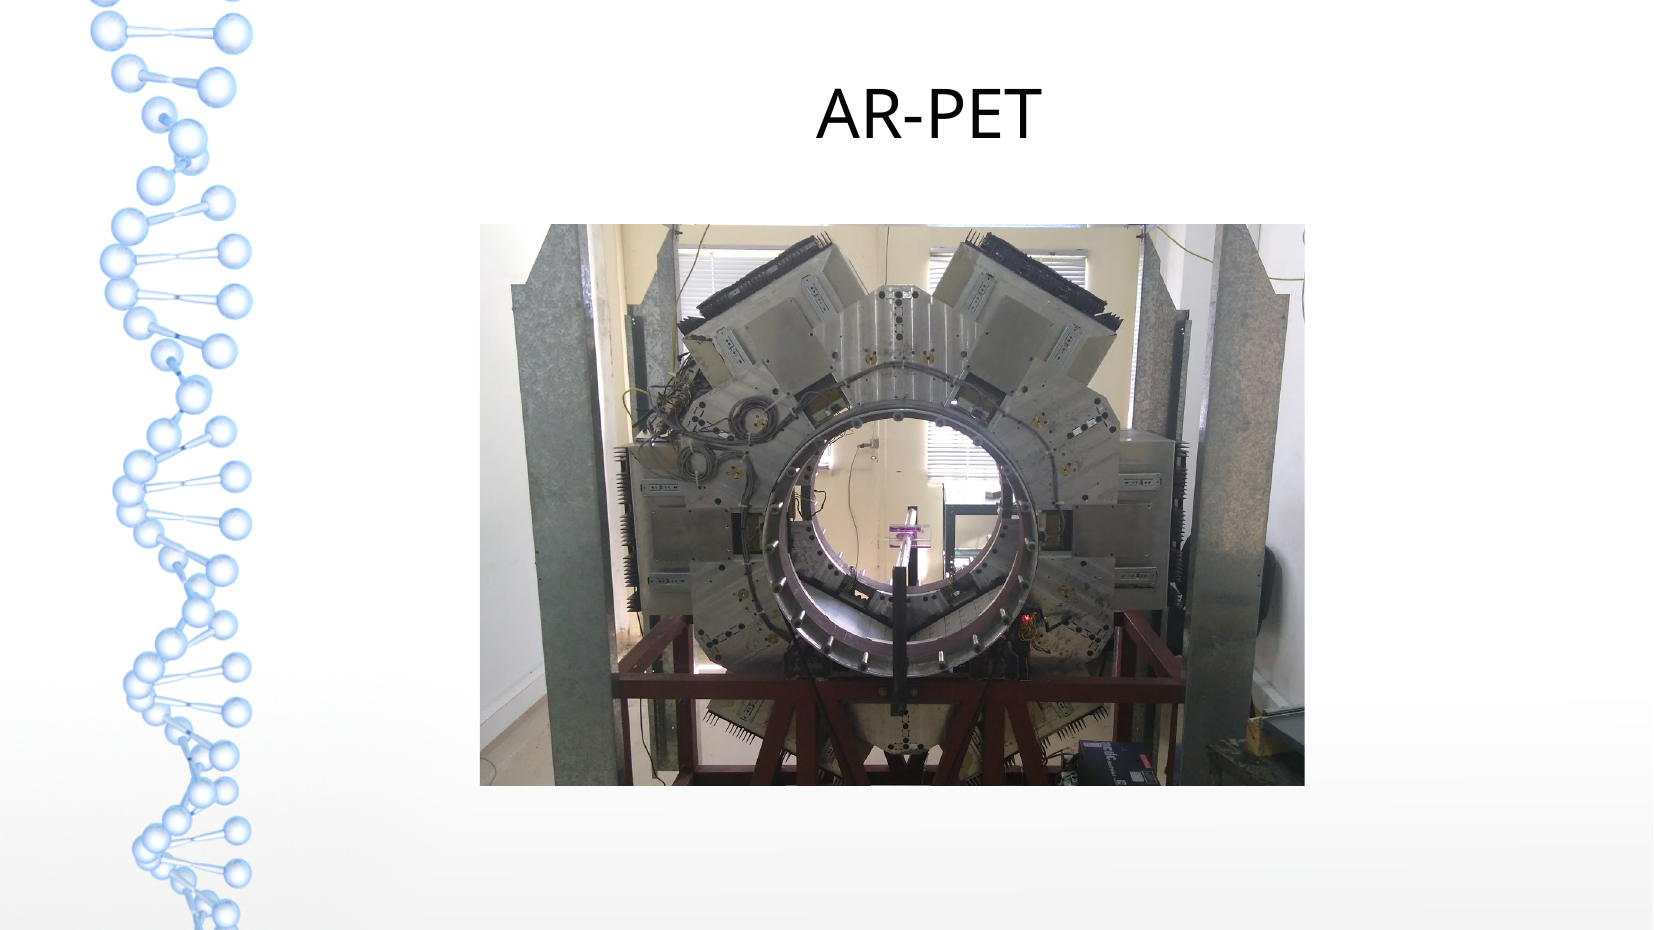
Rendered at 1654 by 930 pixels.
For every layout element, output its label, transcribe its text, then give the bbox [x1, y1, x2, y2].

picture [0, 0, 1654, 930]
title AR-PET [265, 35, 1594, 189]
